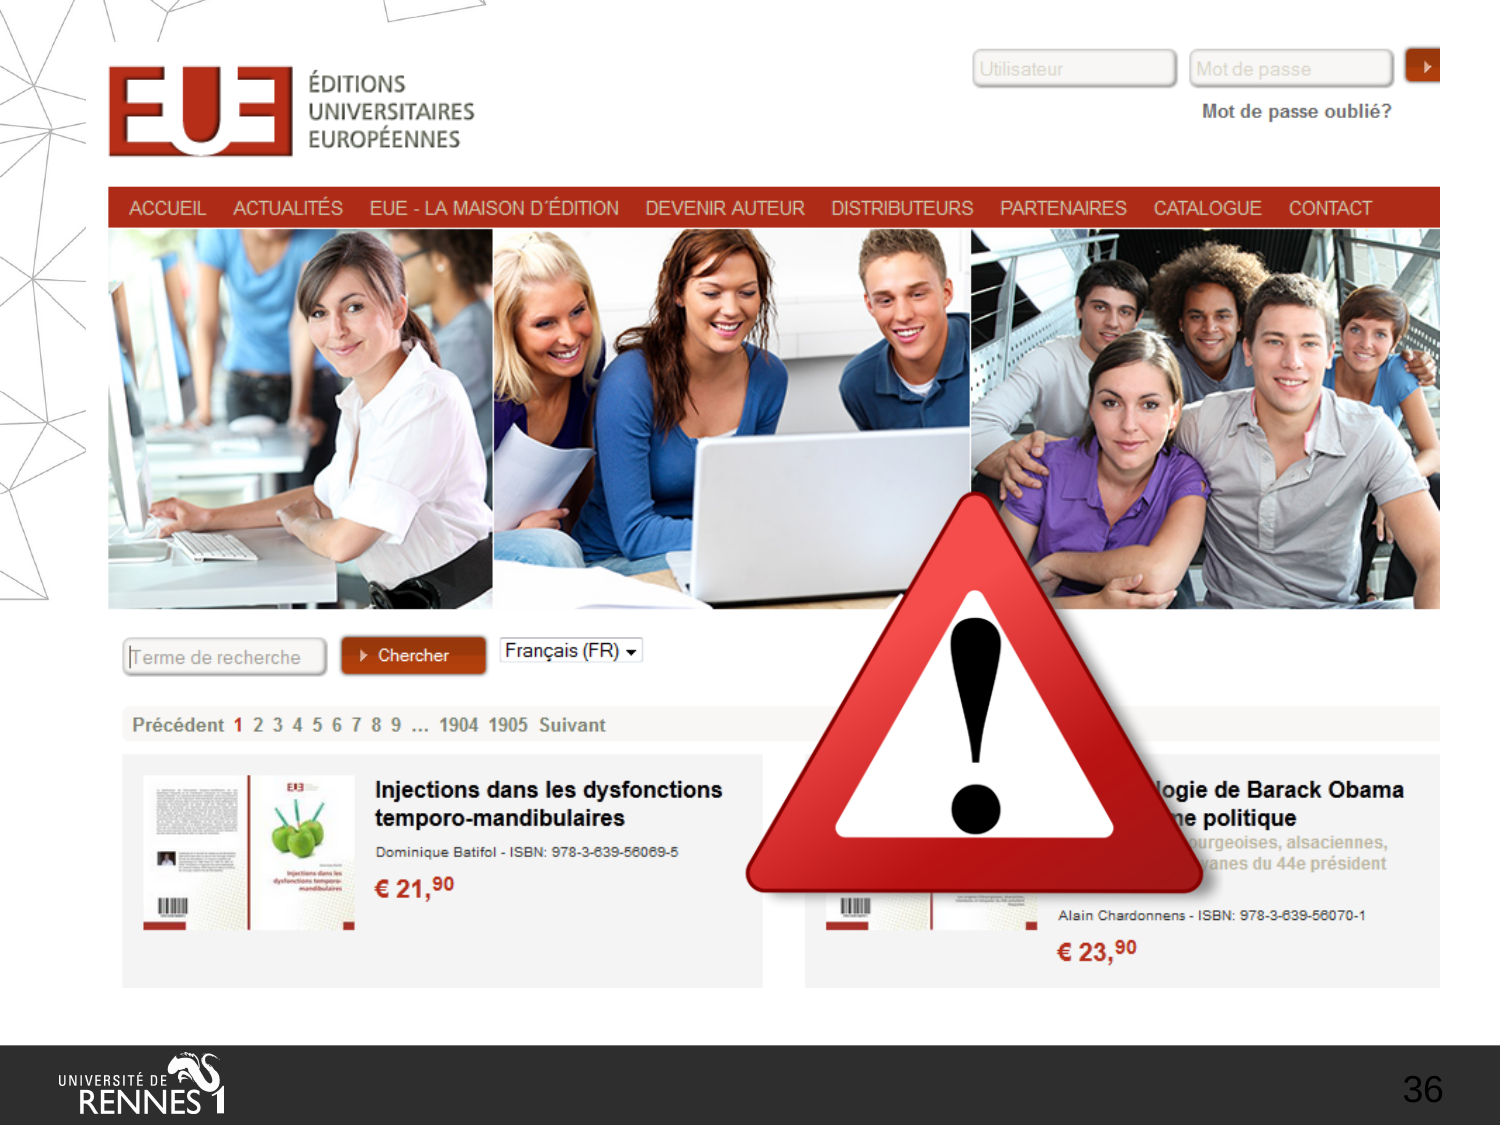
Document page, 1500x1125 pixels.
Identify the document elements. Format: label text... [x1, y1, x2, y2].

picture [0, 0, 1500, 1045]
text_box <number> [1257, 1057, 1459, 1118]
picture [59, 1052, 224, 1114]
